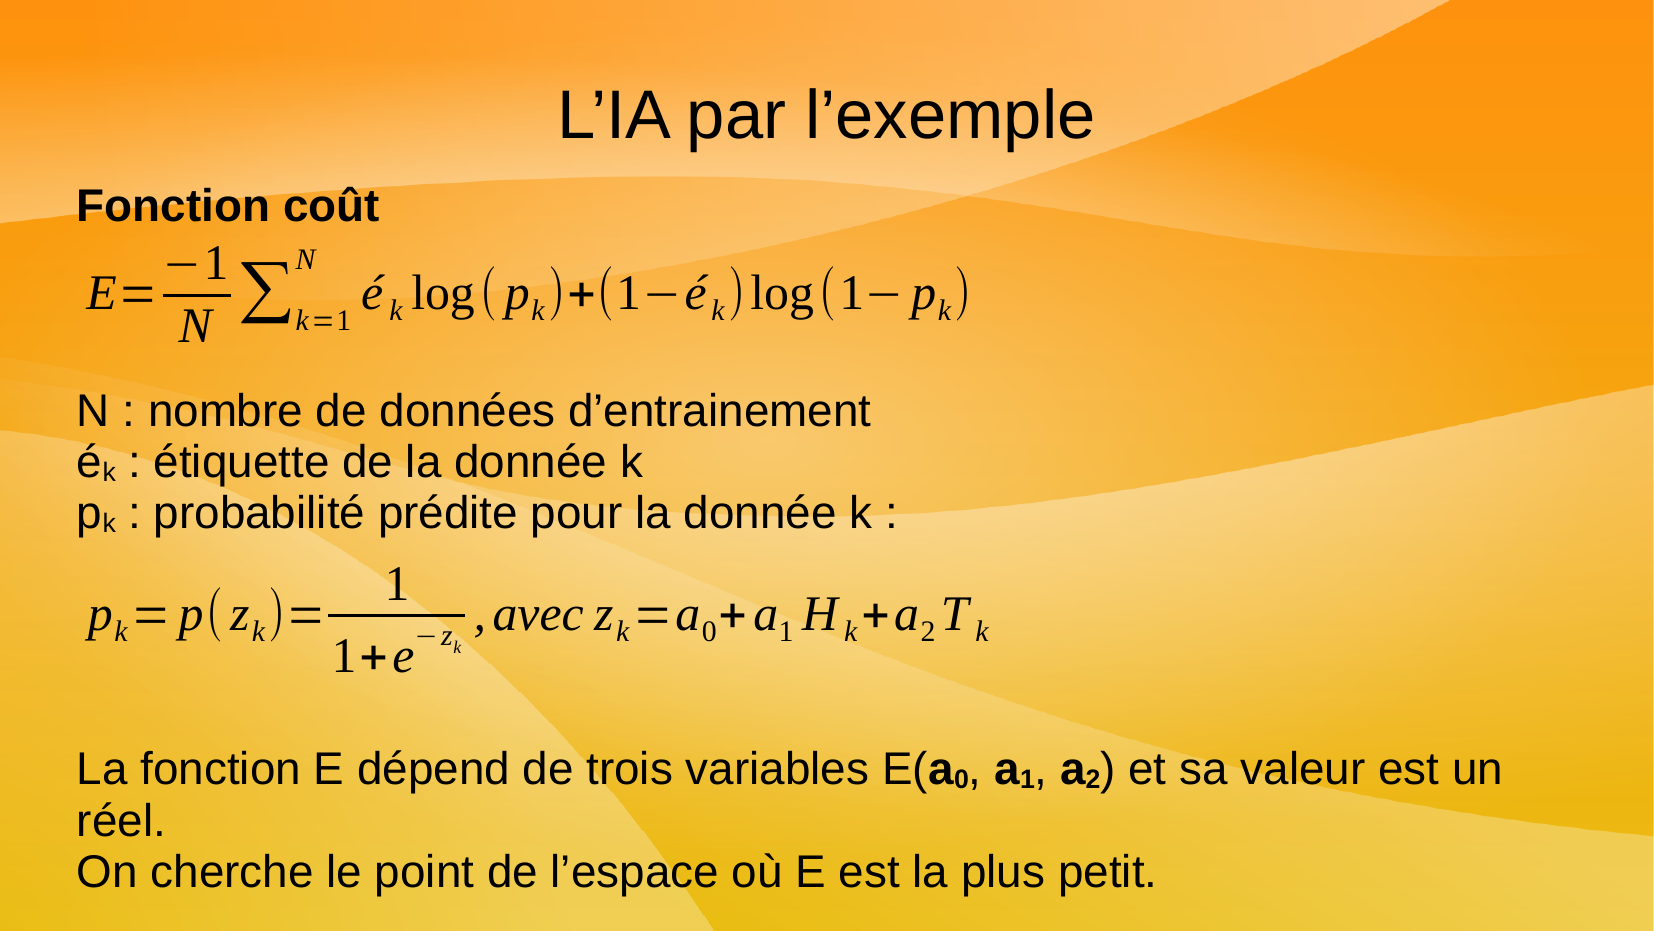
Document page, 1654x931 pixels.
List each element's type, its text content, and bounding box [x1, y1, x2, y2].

title L’IA par l’exemple [82, 37, 1571, 193]
subtitle Fonction coût N : nombre de données d’entrainement ék : étiquette de la donnée k pk : probabilité prédite pour la donnée k : La fonction E dépend de trois variables E(a0, a1, a2) et sa valeur est un réel. On cherche le point de l’espace où E est la plus petit. [76, 179, 1565, 928]
chart [76, 556, 997, 683]
picture [0, 0, 1654, 931]
chart [76, 236, 979, 354]
